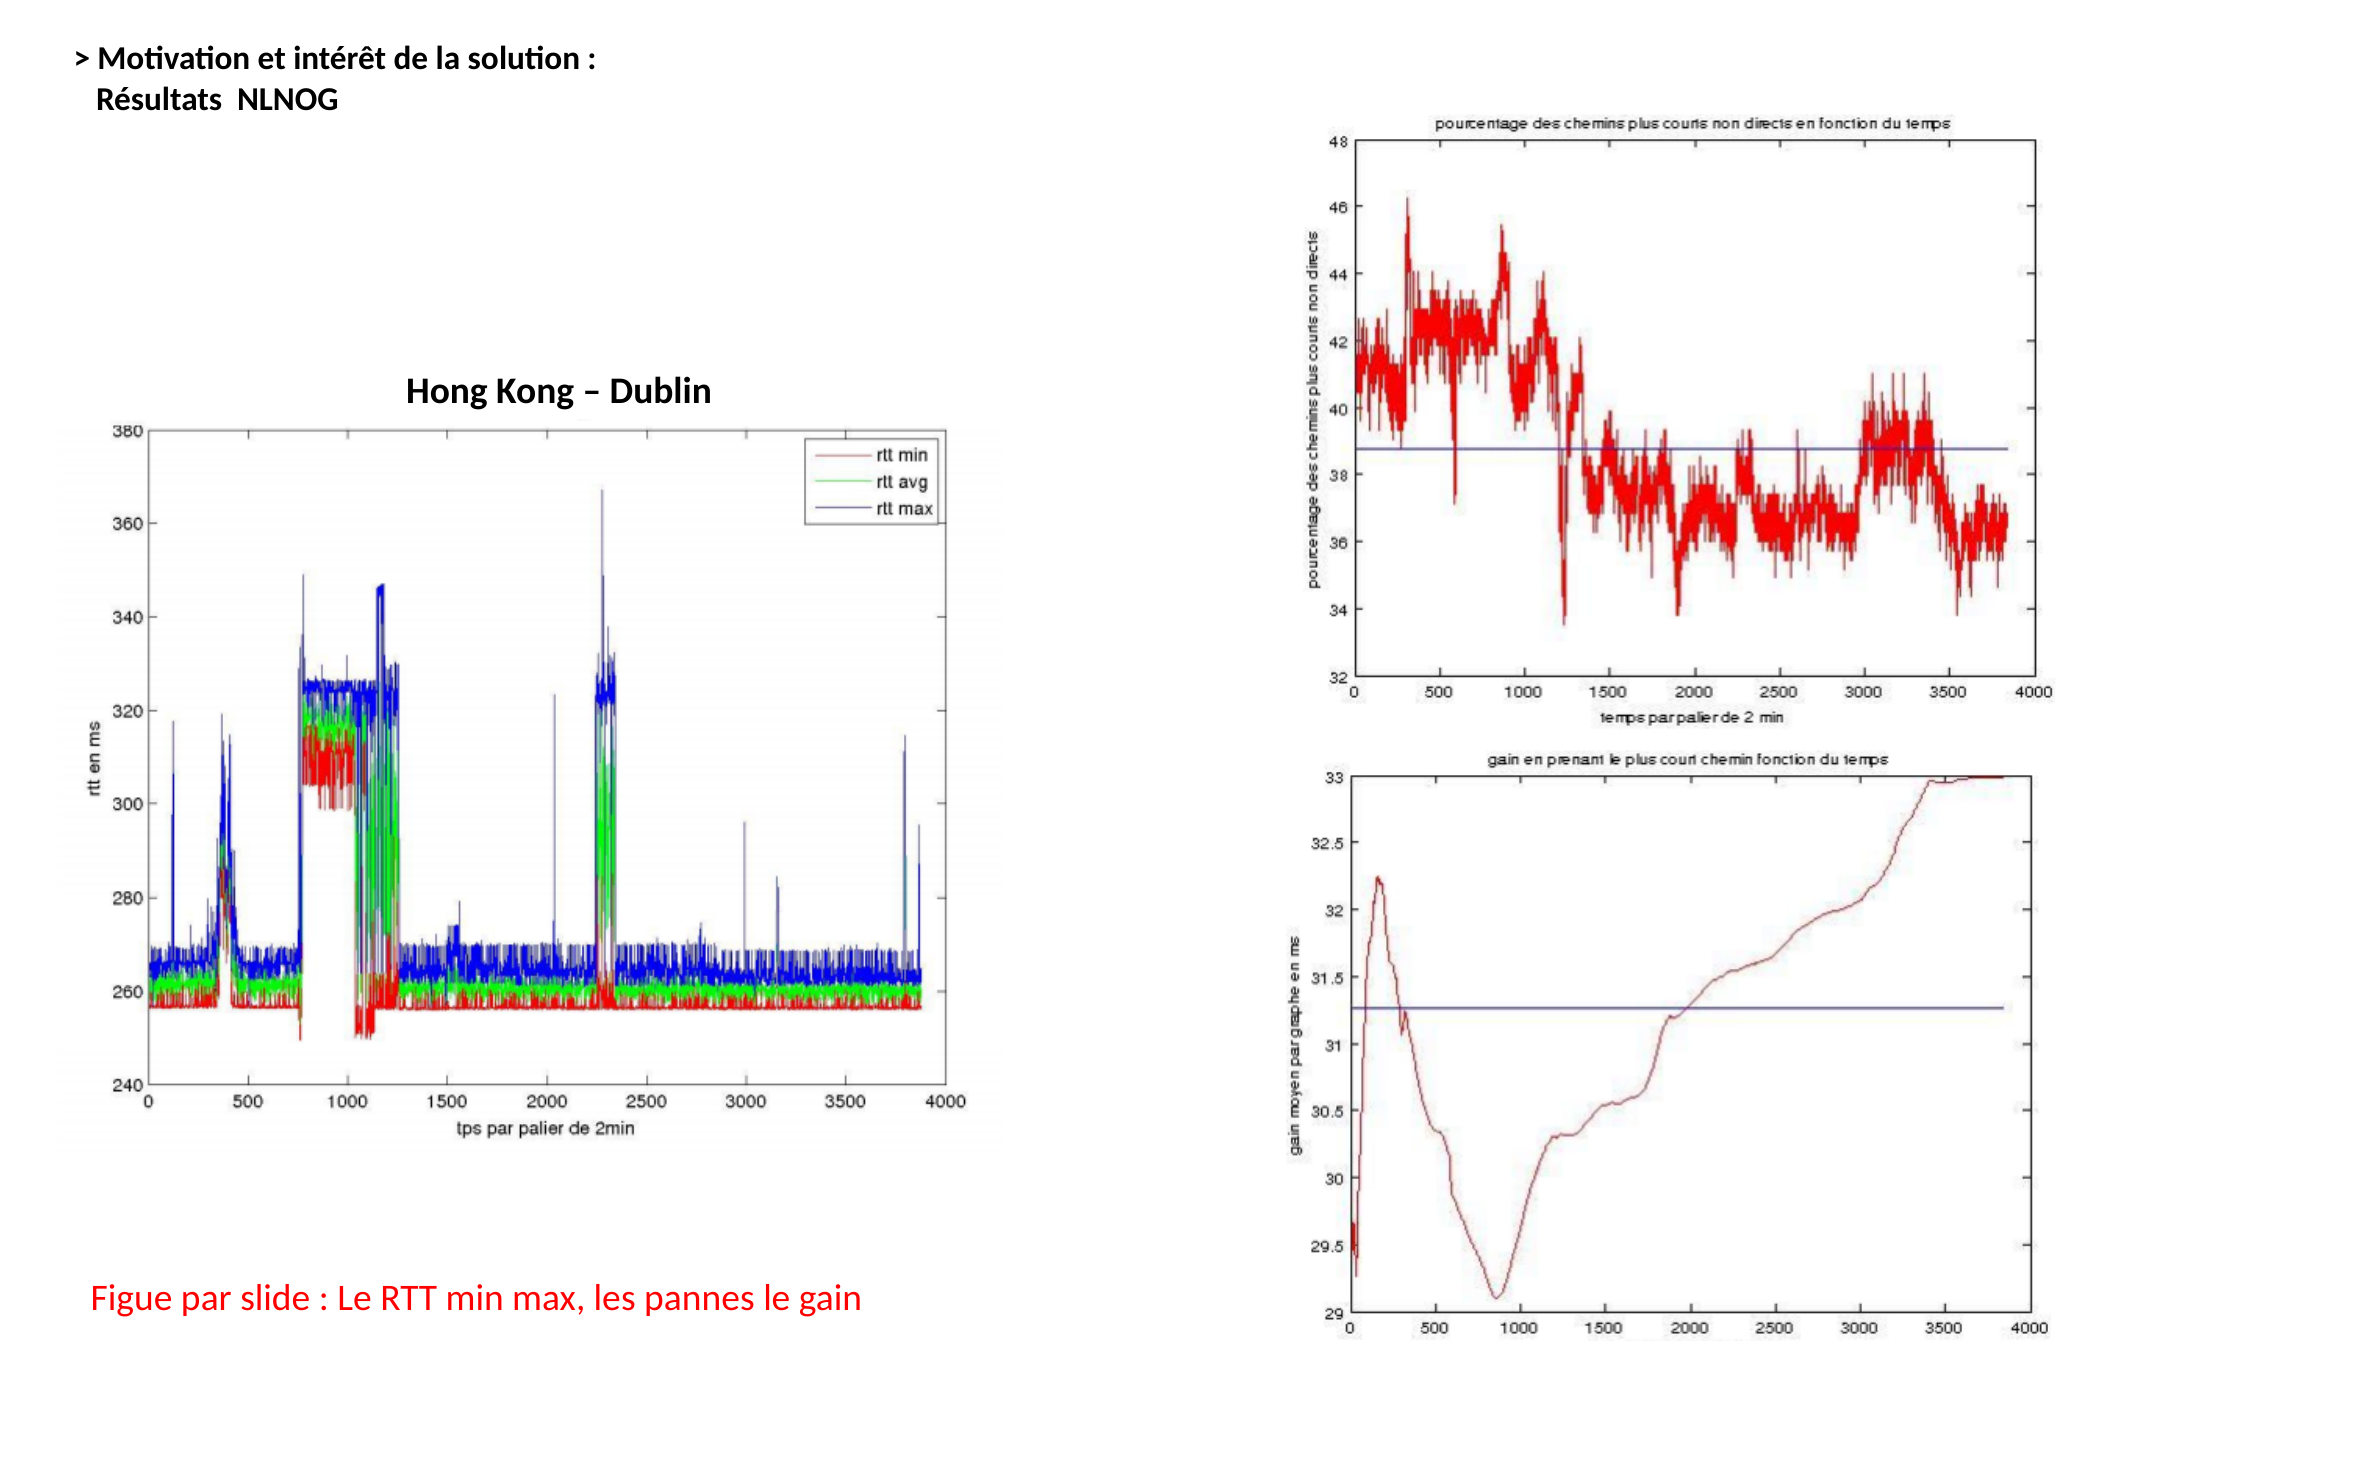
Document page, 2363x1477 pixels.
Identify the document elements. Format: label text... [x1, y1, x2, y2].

text_box Hong Kong – Dublin [391, 358, 736, 419]
text_box > Motivation et intérêt de la solution : Résultats NLNOG [58, 29, 1099, 125]
picture [58, 419, 1004, 1152]
text_box Figue par slide : Le RTT min max, les pannes le gain [75, 1265, 879, 1326]
picture [1263, 100, 2103, 1341]
